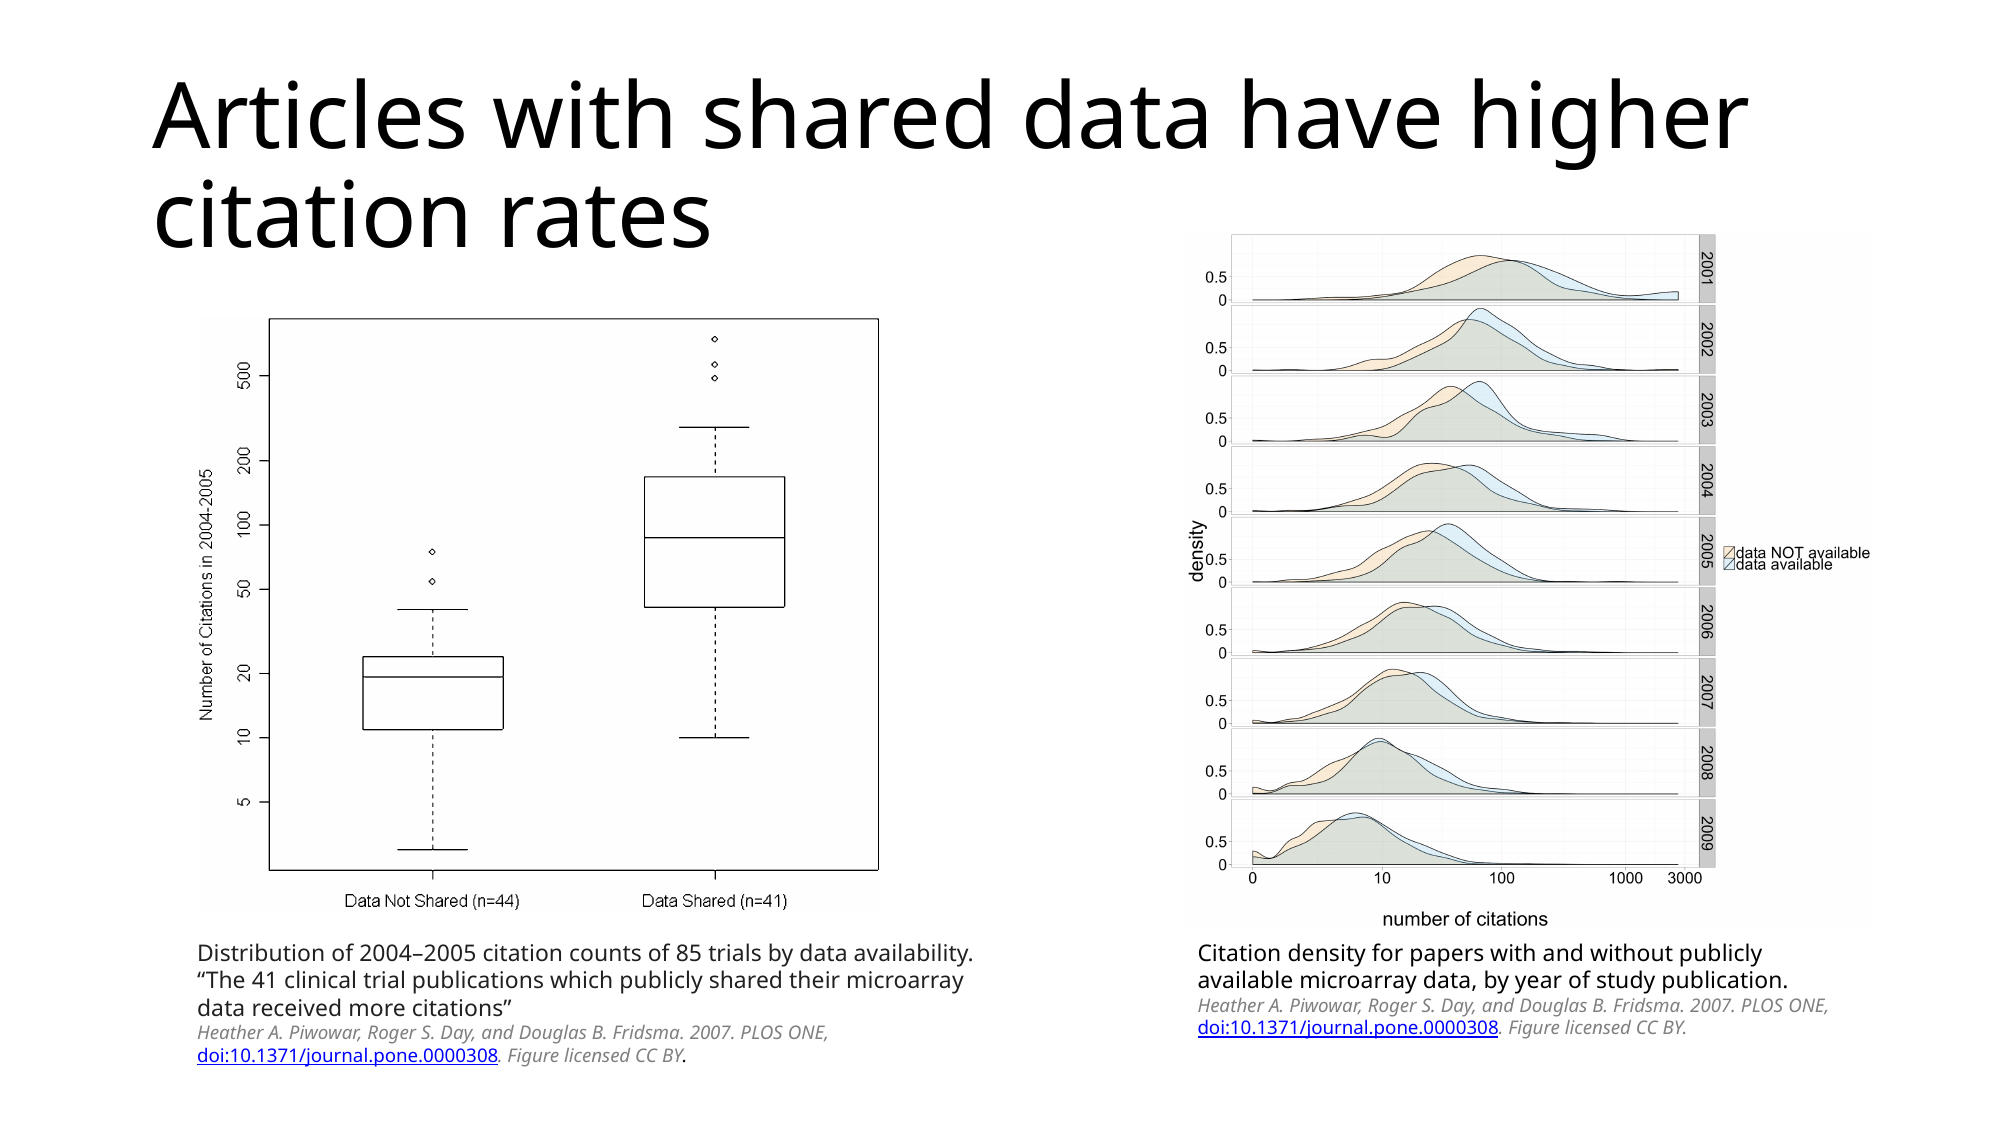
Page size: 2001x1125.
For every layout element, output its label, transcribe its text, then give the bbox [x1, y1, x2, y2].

text_box Distribution of 2004–2005 citation counts of 85 trials by data availability. “The 41 clinical trial publications which publicly shared their microarray data received more citations” Heather A. Piwowar, Roger S. Day, and Douglas B. Fridsma. 2007. PLOS ONE, doi:10.1371/journal.pone.0000308. Figure licensed CC BY. [182, 931, 1013, 1074]
text_box Articles with shared data have higher citation rates [137, 59, 1863, 278]
picture [198, 317, 880, 912]
text_box Citation density for papers with and without publicly available microarray data, by year of study publication. Heather A. Piwowar, Roger S. Day, and Douglas B. Fridsma. 2007. PLOS ONE, doi:10.1371/journal.pone.0000308. Figure licensed CC BY. [1182, 931, 1874, 1047]
picture [1182, 228, 1874, 931]
